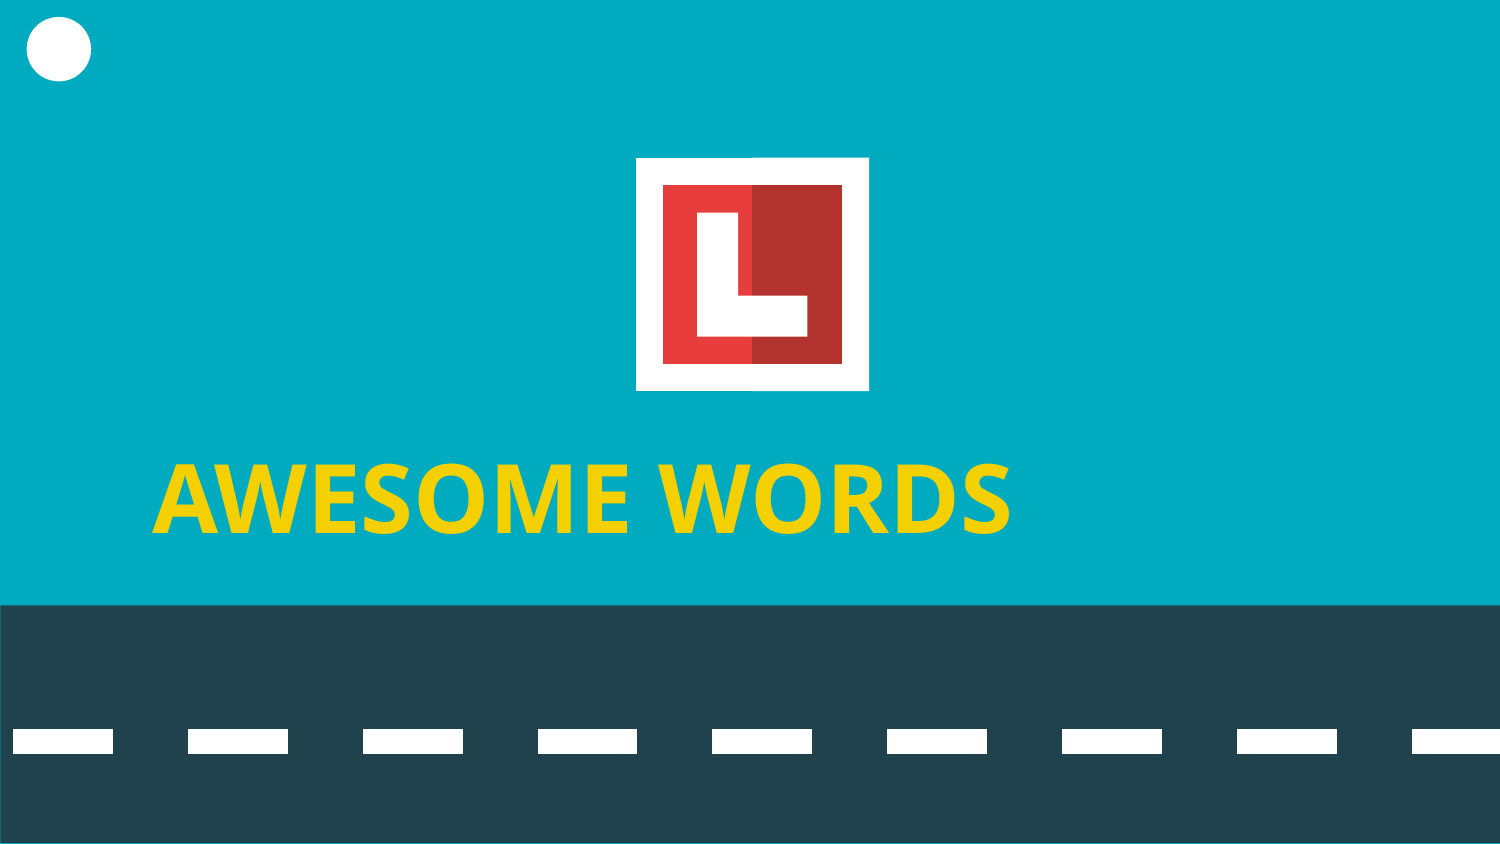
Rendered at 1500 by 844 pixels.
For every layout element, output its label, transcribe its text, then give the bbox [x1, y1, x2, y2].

text_box [27, 17, 91, 81]
title AWESOME WORDS [137, 406, 1368, 606]
text_box [636, 157, 870, 392]
